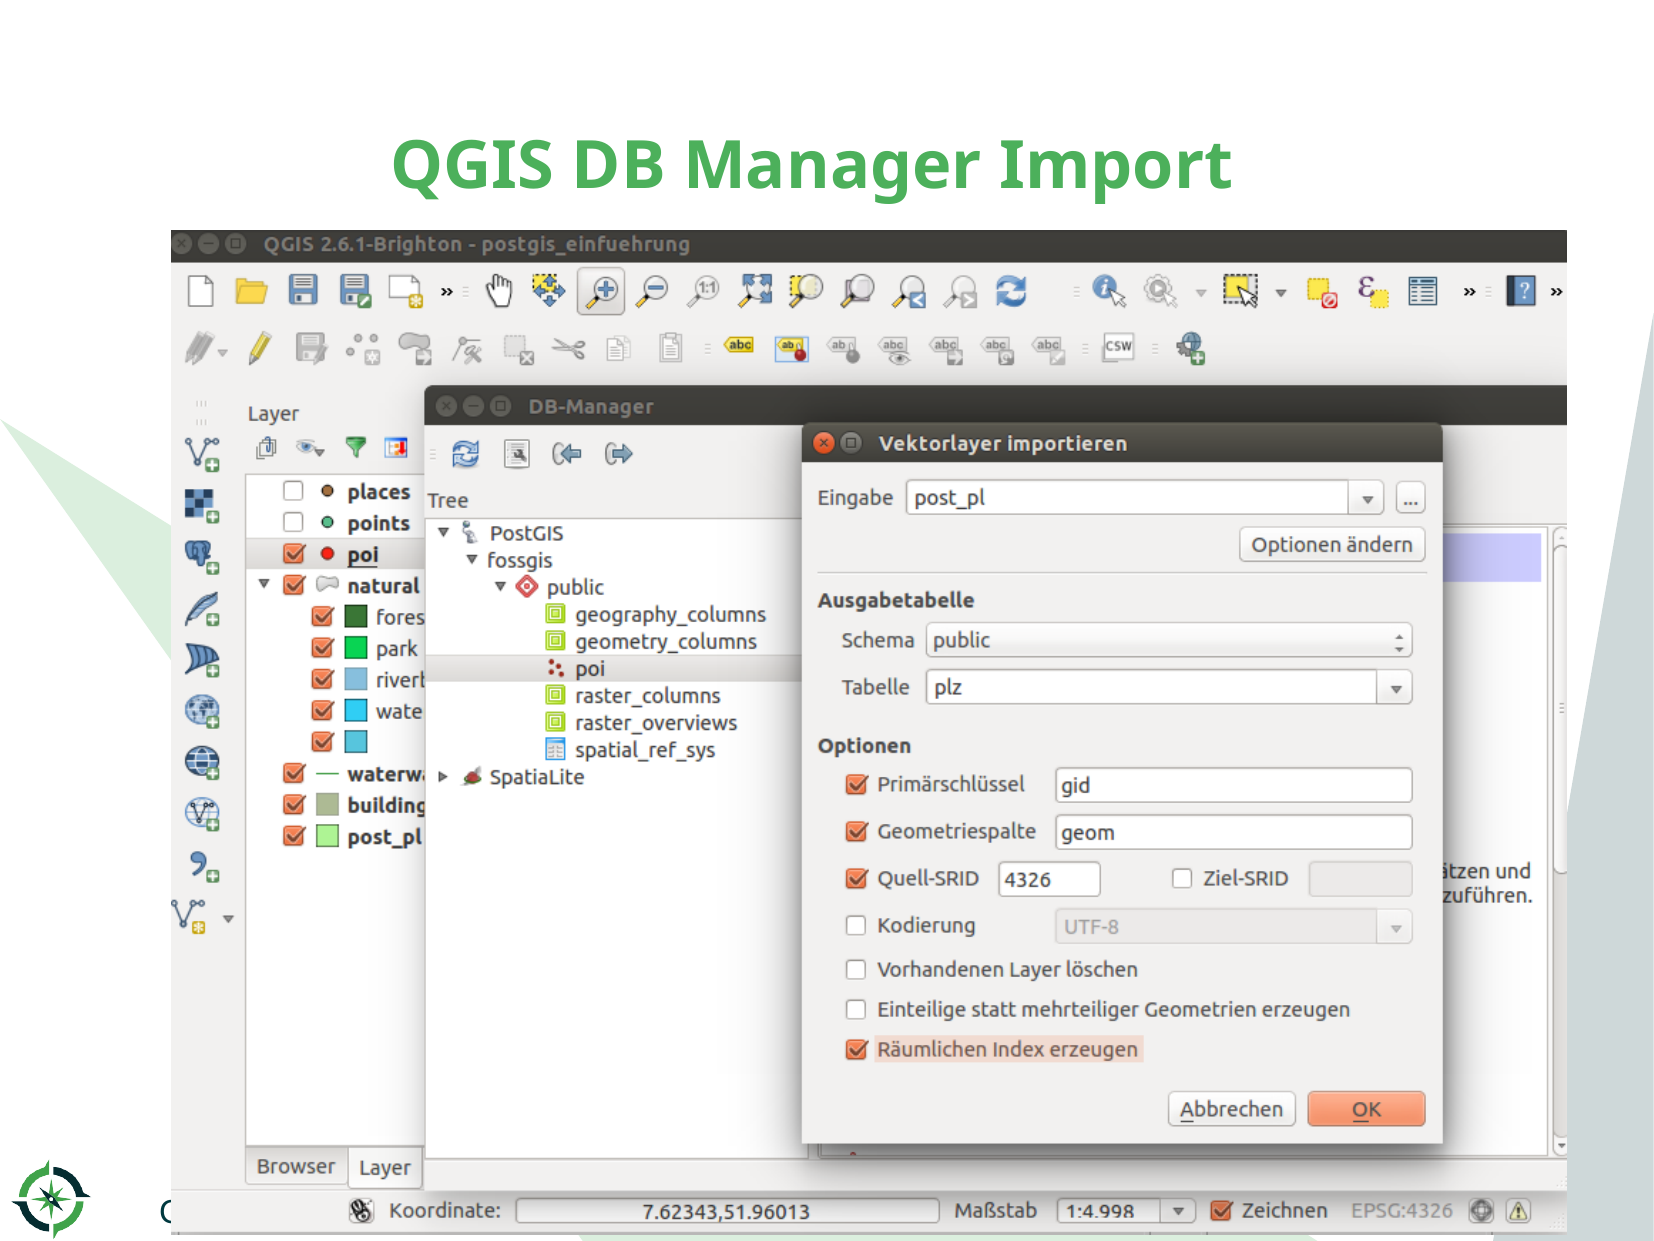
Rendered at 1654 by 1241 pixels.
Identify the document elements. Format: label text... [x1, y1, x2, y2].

picture [10, 1158, 92, 1240]
picture [171, 230, 1567, 1235]
title QGIS DB Manager Import [76, 88, 1565, 237]
